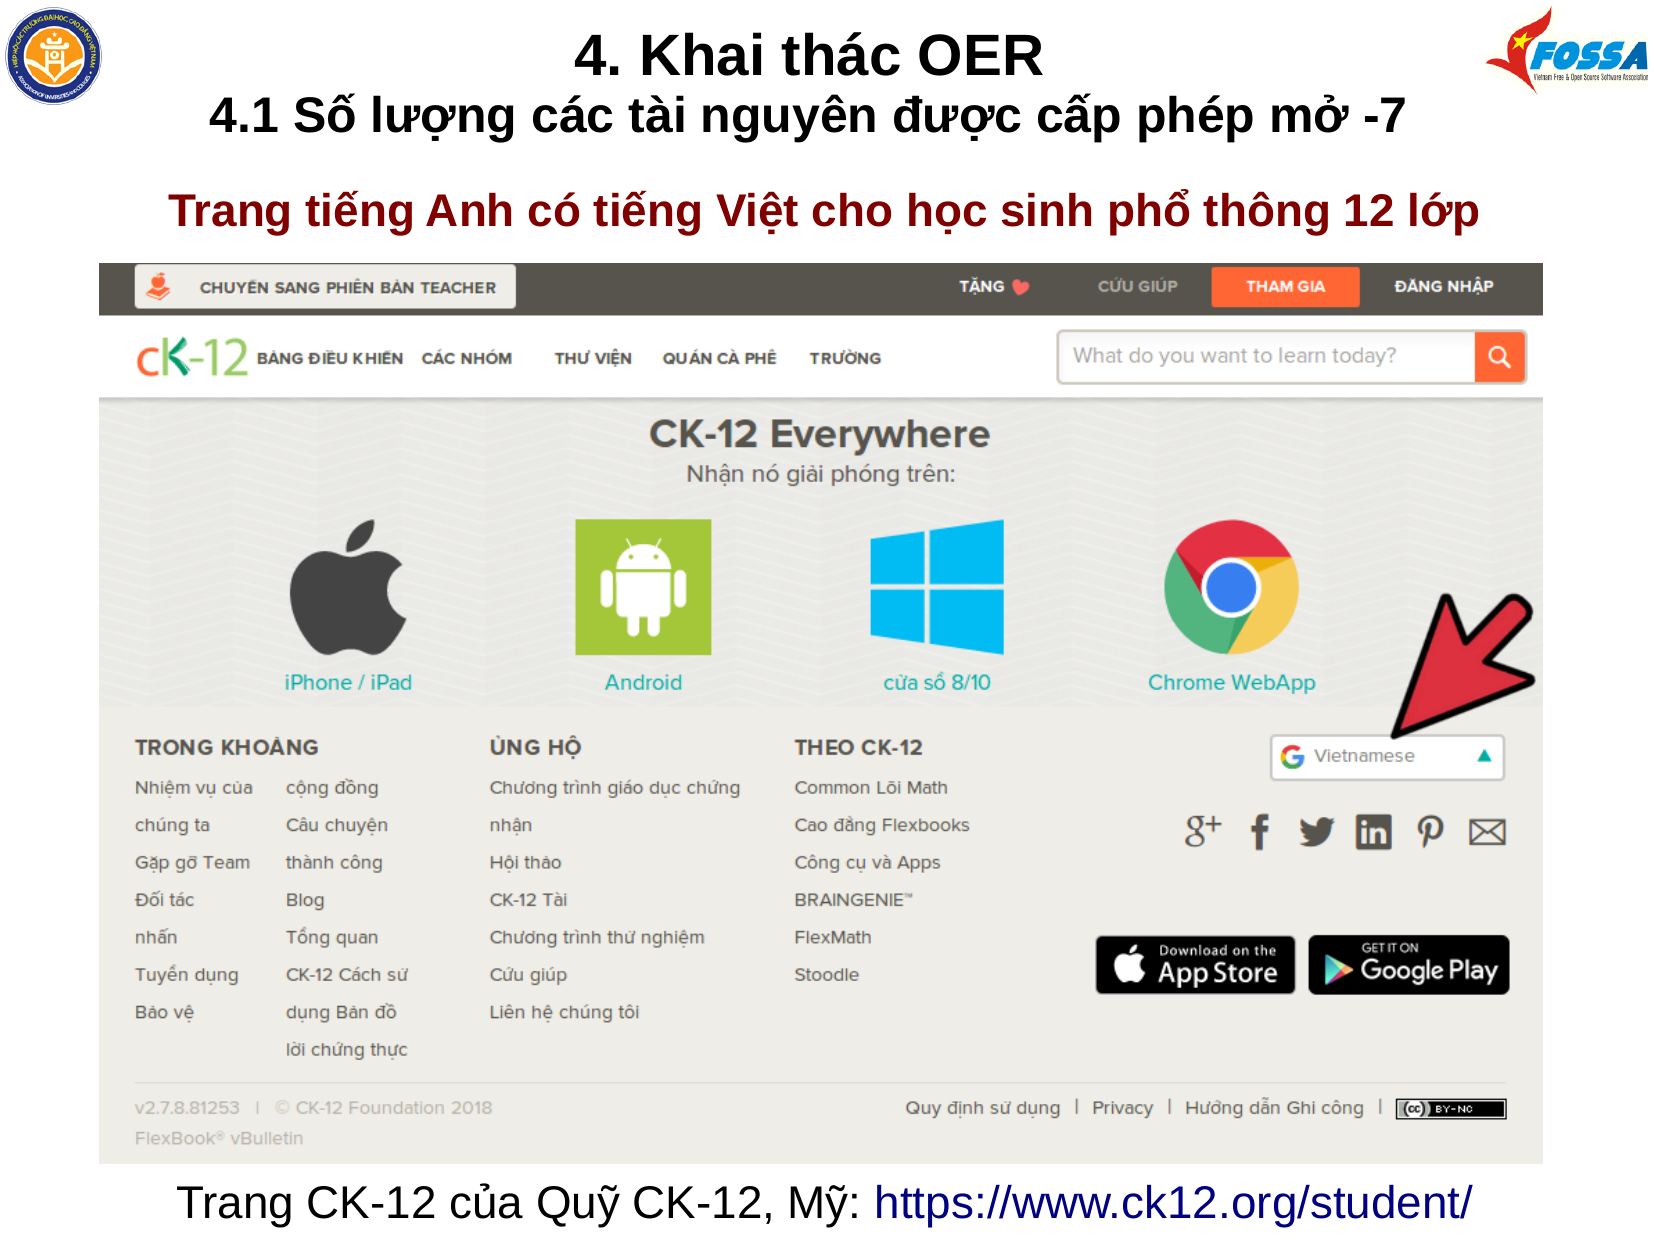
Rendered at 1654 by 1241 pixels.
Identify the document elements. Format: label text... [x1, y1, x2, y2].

picture [1485, 5, 1648, 95]
picture [99, 263, 1543, 1164]
text_box Trang CK-12 của Quỹ CK-12, Mỹ: https://www.ck12.org/student/ [37, 1169, 1613, 1241]
text_box Trang tiếng Anh có tiếng Việt cho học sinh phổ thông 12 lớp [37, 177, 1613, 249]
picture [1, 5, 107, 107]
title 4. Khai thác OER 4.1 Số lượng các tài nguyên được cấp phép mở -7 [65, 12, 1554, 153]
